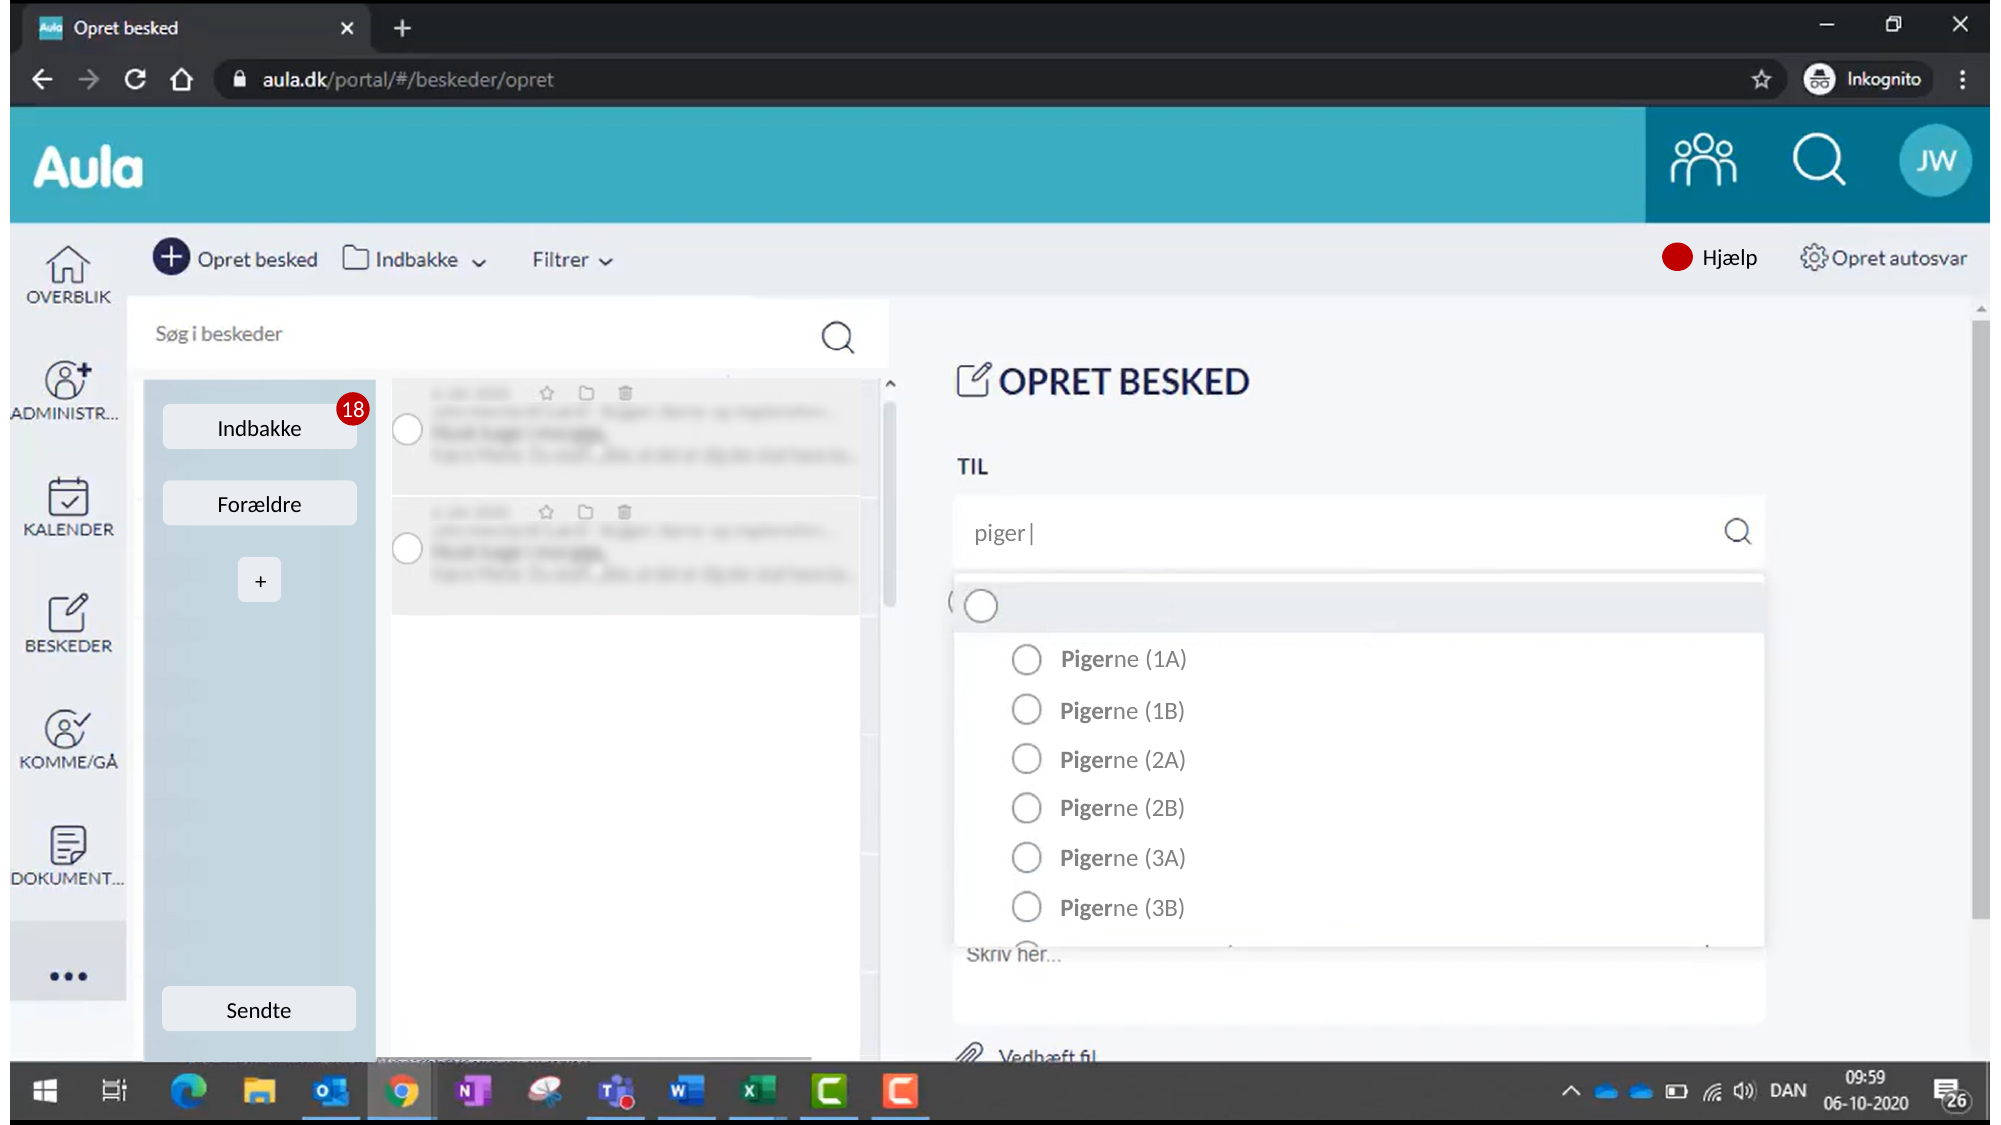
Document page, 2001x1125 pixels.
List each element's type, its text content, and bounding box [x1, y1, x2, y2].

text_box Pigerne (1A) [1046, 635, 1314, 681]
text_box 18 [326, 387, 392, 431]
text_box [1662, 242, 1687, 271]
text_box Pigerne (2B) [1045, 783, 1313, 830]
text_box Indbakke [162, 403, 357, 449]
text_box + [237, 556, 282, 602]
text_box Pigerne (2A) [1045, 735, 1313, 782]
text_box Hjælp [1687, 235, 1774, 279]
text_box Pigerne (1B) [1045, 686, 1313, 733]
text_box Pigerne (3B) [1045, 884, 1313, 930]
picture [1898, 124, 1972, 196]
text_box Pigerne (3A) [1045, 834, 1313, 880]
picture [10, 0, 1990, 1125]
text_box piger| [959, 508, 1149, 555]
text_box Sendte [162, 986, 357, 1032]
picture [1792, 132, 1846, 186]
text_box Forældre [162, 480, 357, 526]
picture [1670, 129, 1737, 190]
